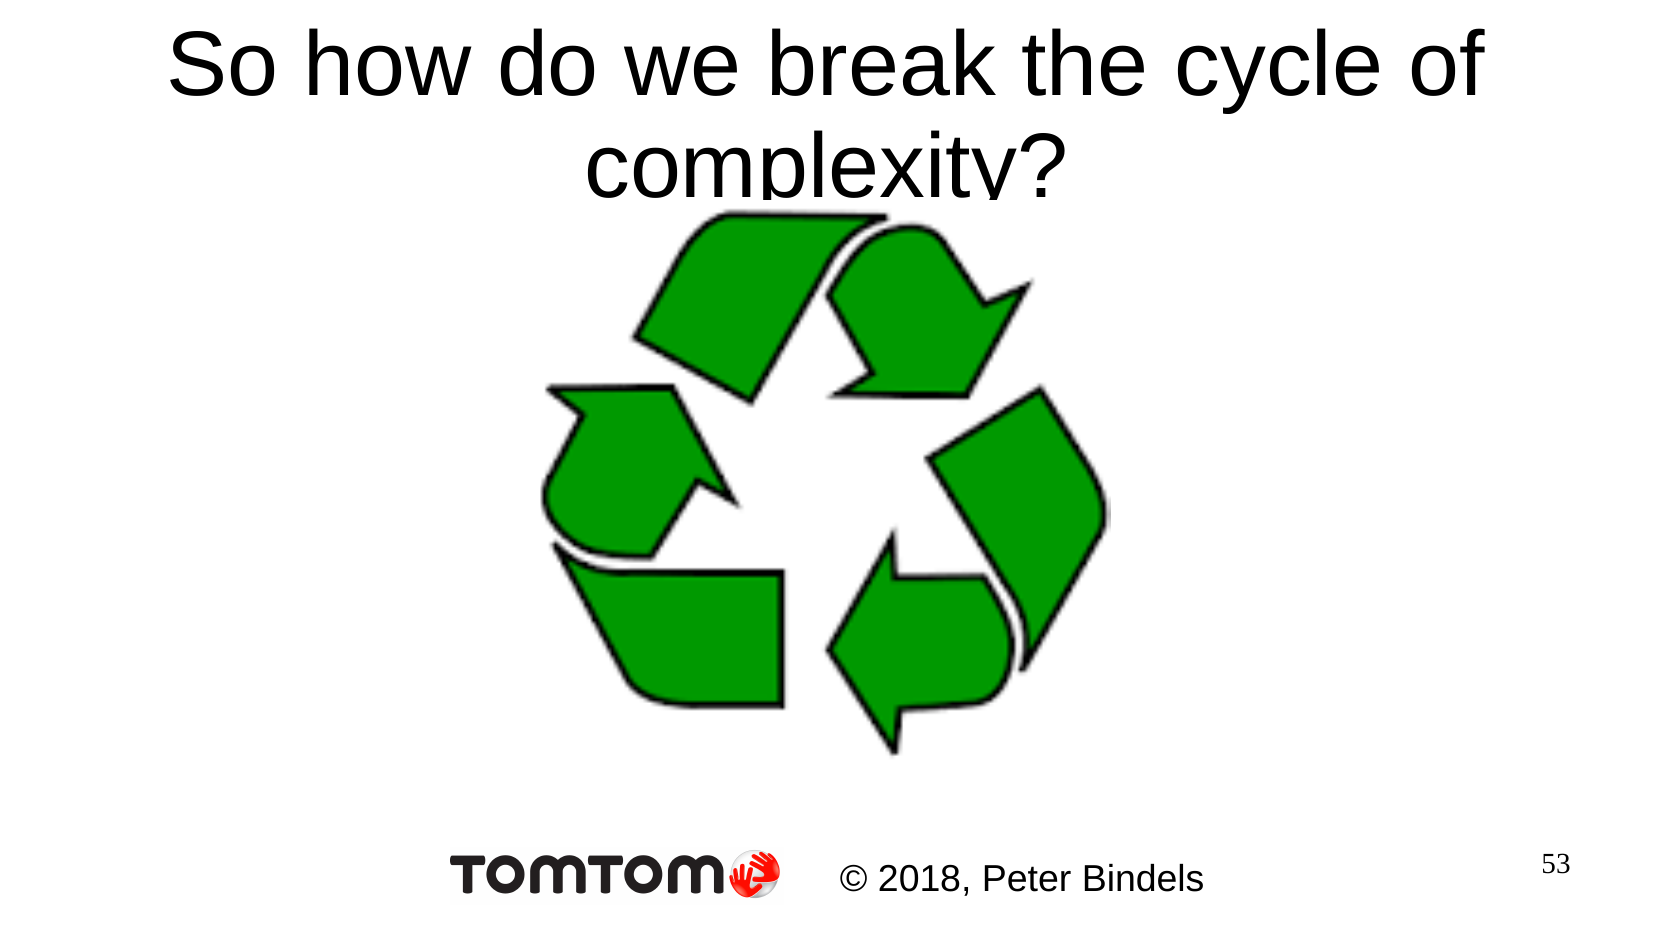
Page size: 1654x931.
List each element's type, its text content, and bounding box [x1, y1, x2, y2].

picture [450, 847, 784, 905]
title So how do we break the cycle of complexity? [82, 28, 1571, 201]
picture [540, 200, 1111, 771]
